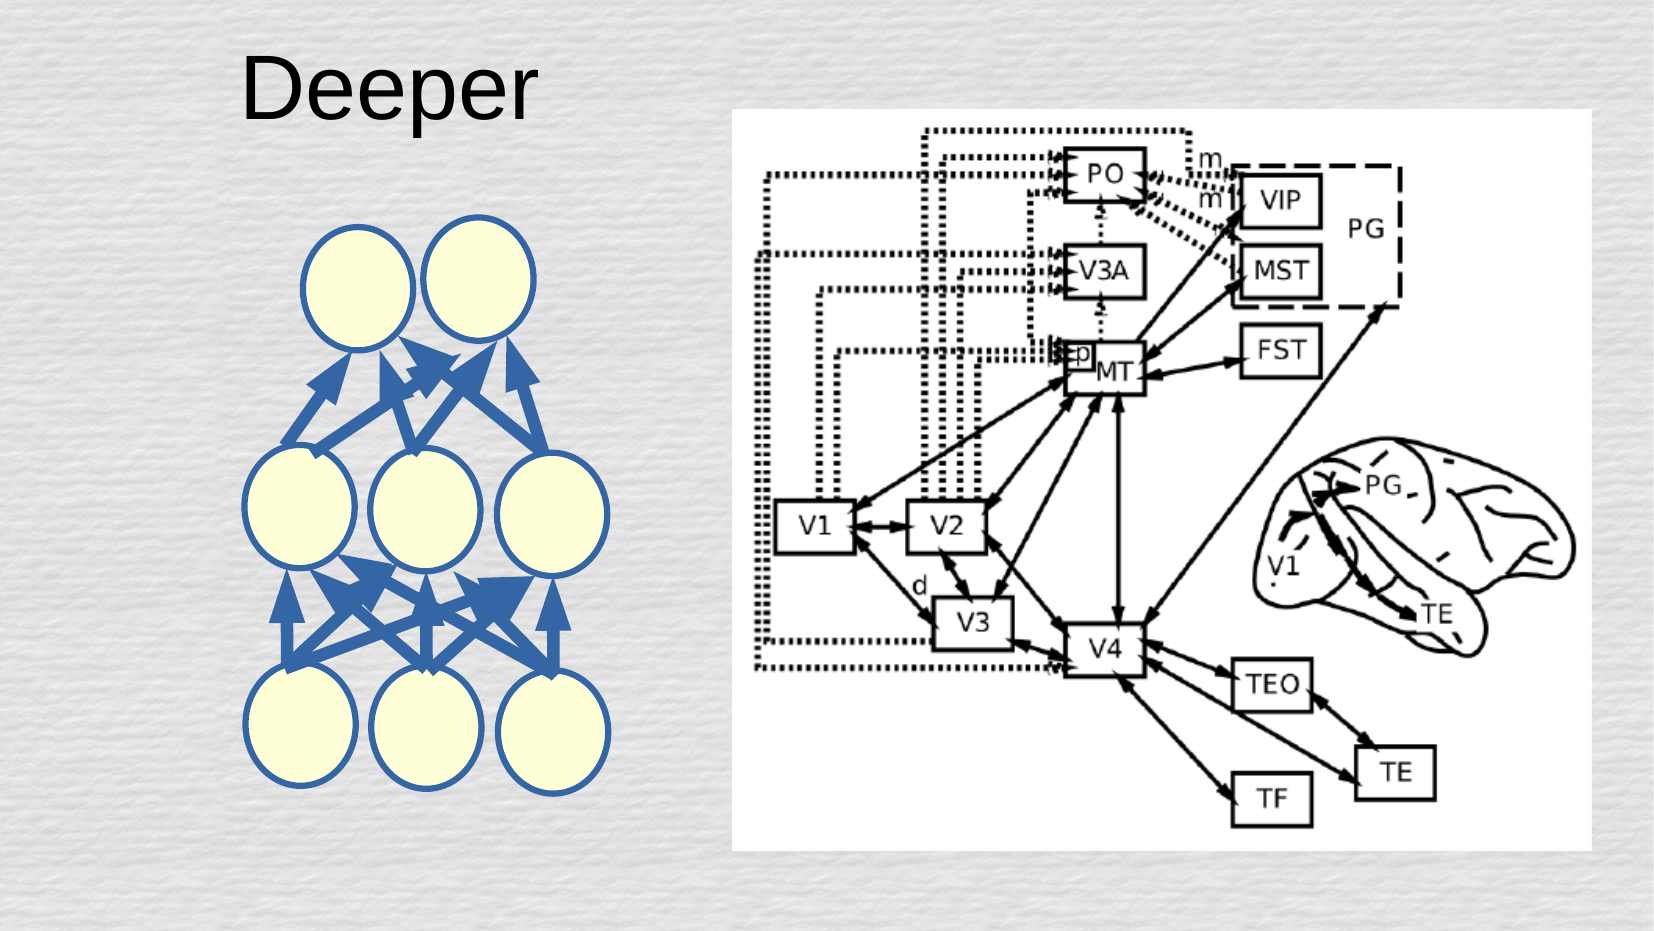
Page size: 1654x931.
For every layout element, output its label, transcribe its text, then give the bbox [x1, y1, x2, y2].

picture [0, 0, 1654, 931]
text_box [371, 667, 482, 789]
text_box [423, 217, 534, 341]
title Deeper [11, 10, 768, 166]
text_box [302, 227, 414, 351]
text_box [497, 670, 609, 794]
text_box [245, 665, 356, 786]
text_box [370, 447, 481, 572]
text_box [244, 444, 355, 569]
text_box [496, 452, 608, 577]
